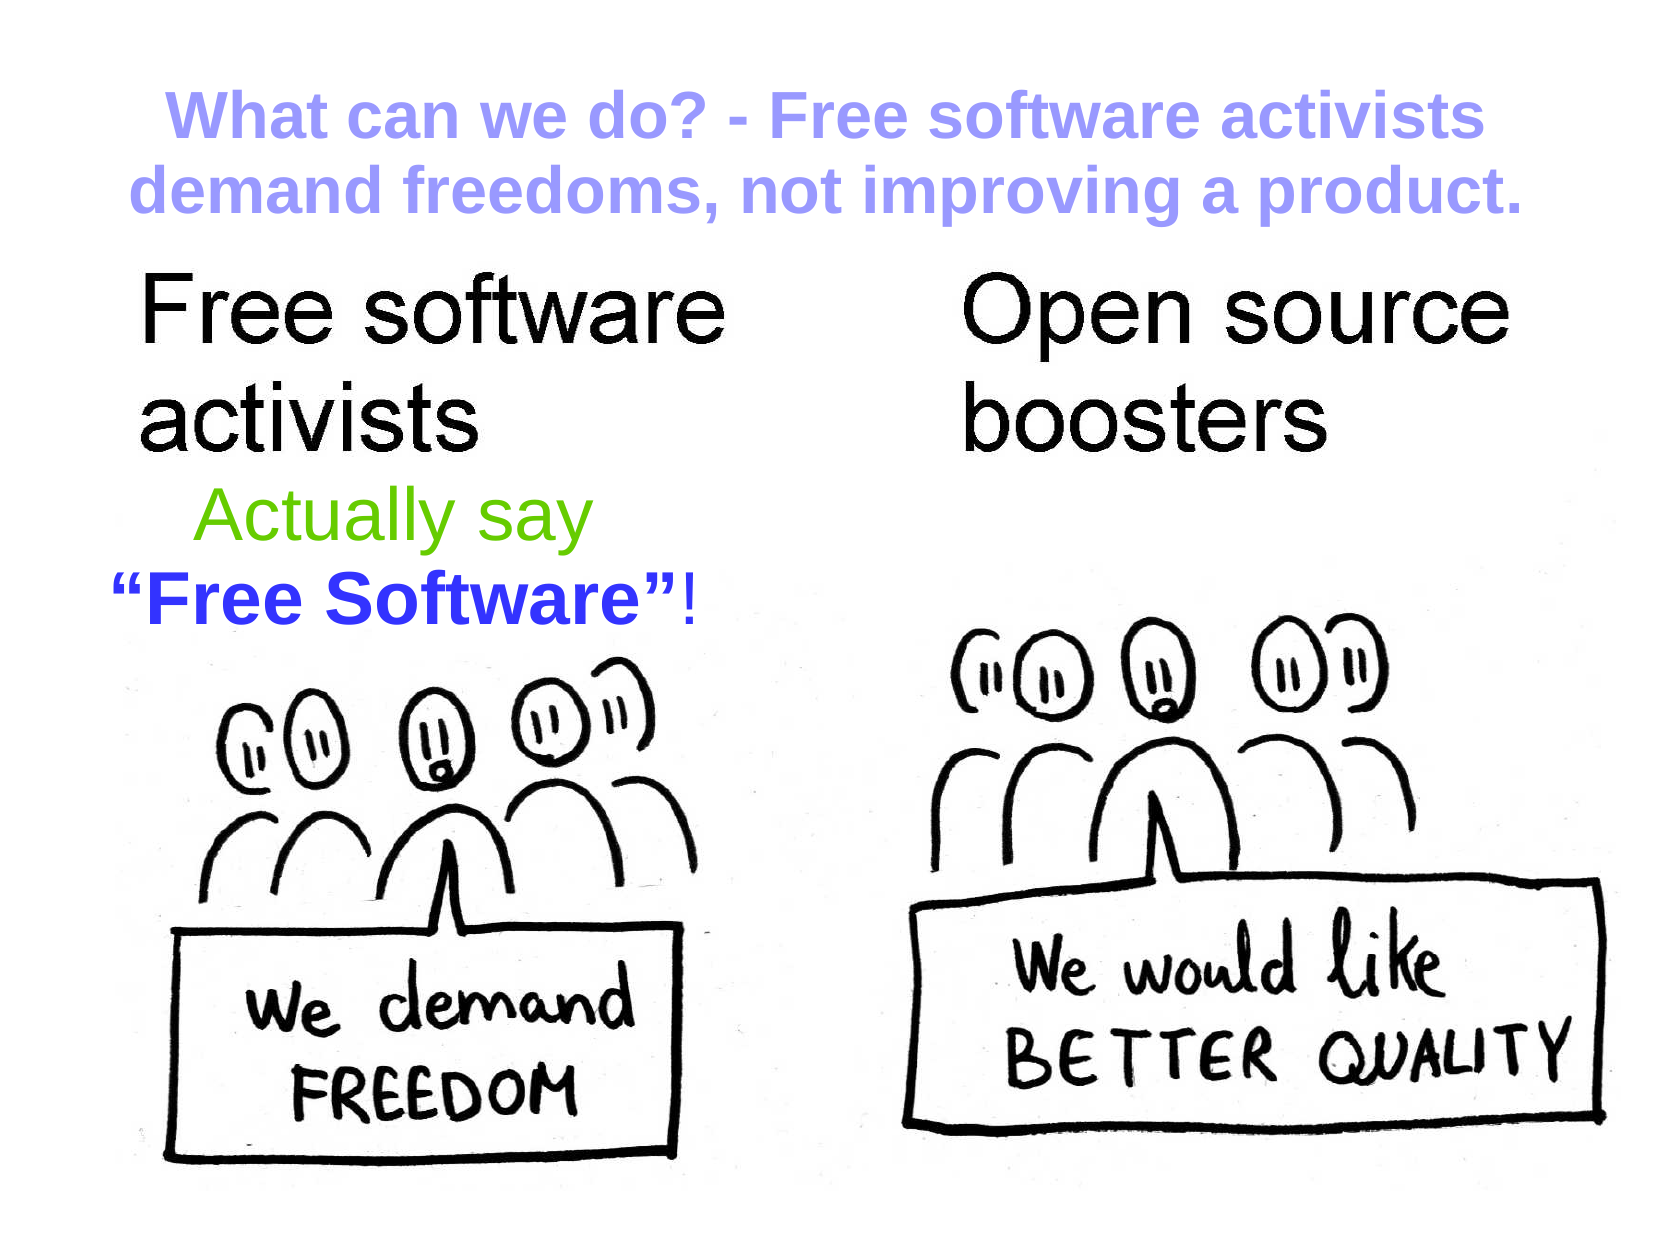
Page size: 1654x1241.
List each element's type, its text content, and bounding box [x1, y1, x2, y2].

text_box Actually say “Free Software”! [60, 465, 728, 648]
picture [115, 247, 1621, 1191]
title What can we do? - Free software activists demand freedoms, not improving a product. [82, 49, 1571, 257]
